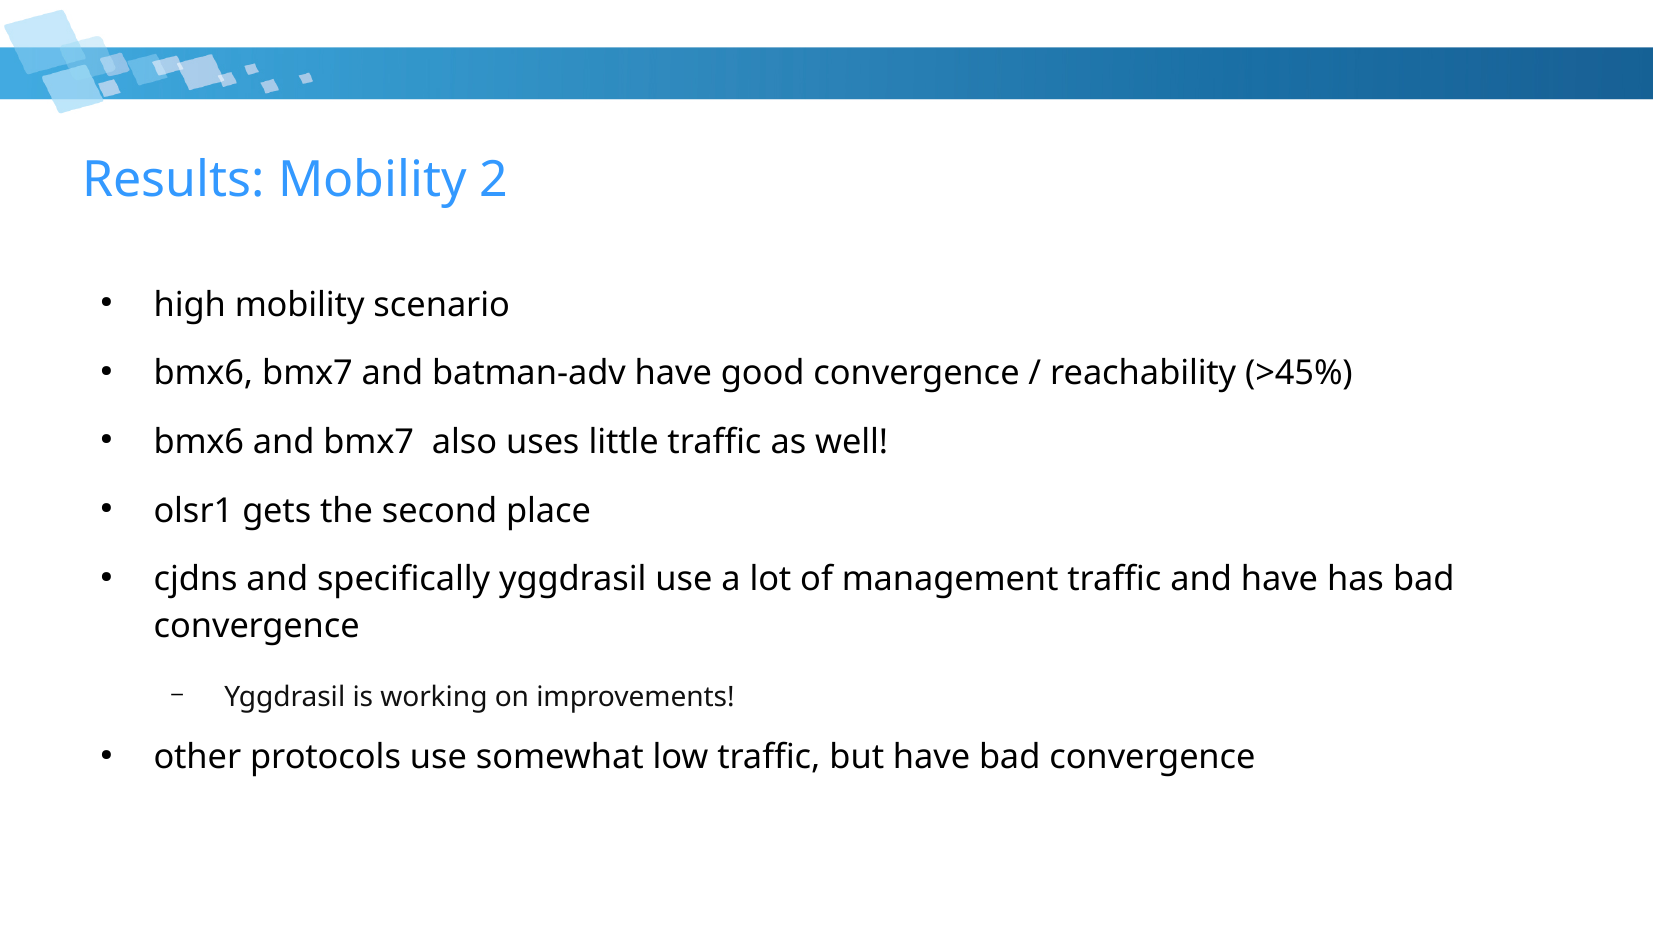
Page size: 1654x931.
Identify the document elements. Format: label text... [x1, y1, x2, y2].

list high mobility scenario bmx6, bmx7 and batman-adv have good convergence / reachability (>45%) bmx6 and bmx7 also uses little traffic as well! olsr1 gets the second place cjdns and specifically yggdrasil use a lot of management traffic and have has bad convergence Yggdrasil is working on improvements! other protocols use somewhat low traffic, but have bad convergence [82, 279, 1571, 820]
title Results: Mobility 2 [82, 99, 1571, 255]
picture [0, 0, 1653, 929]
